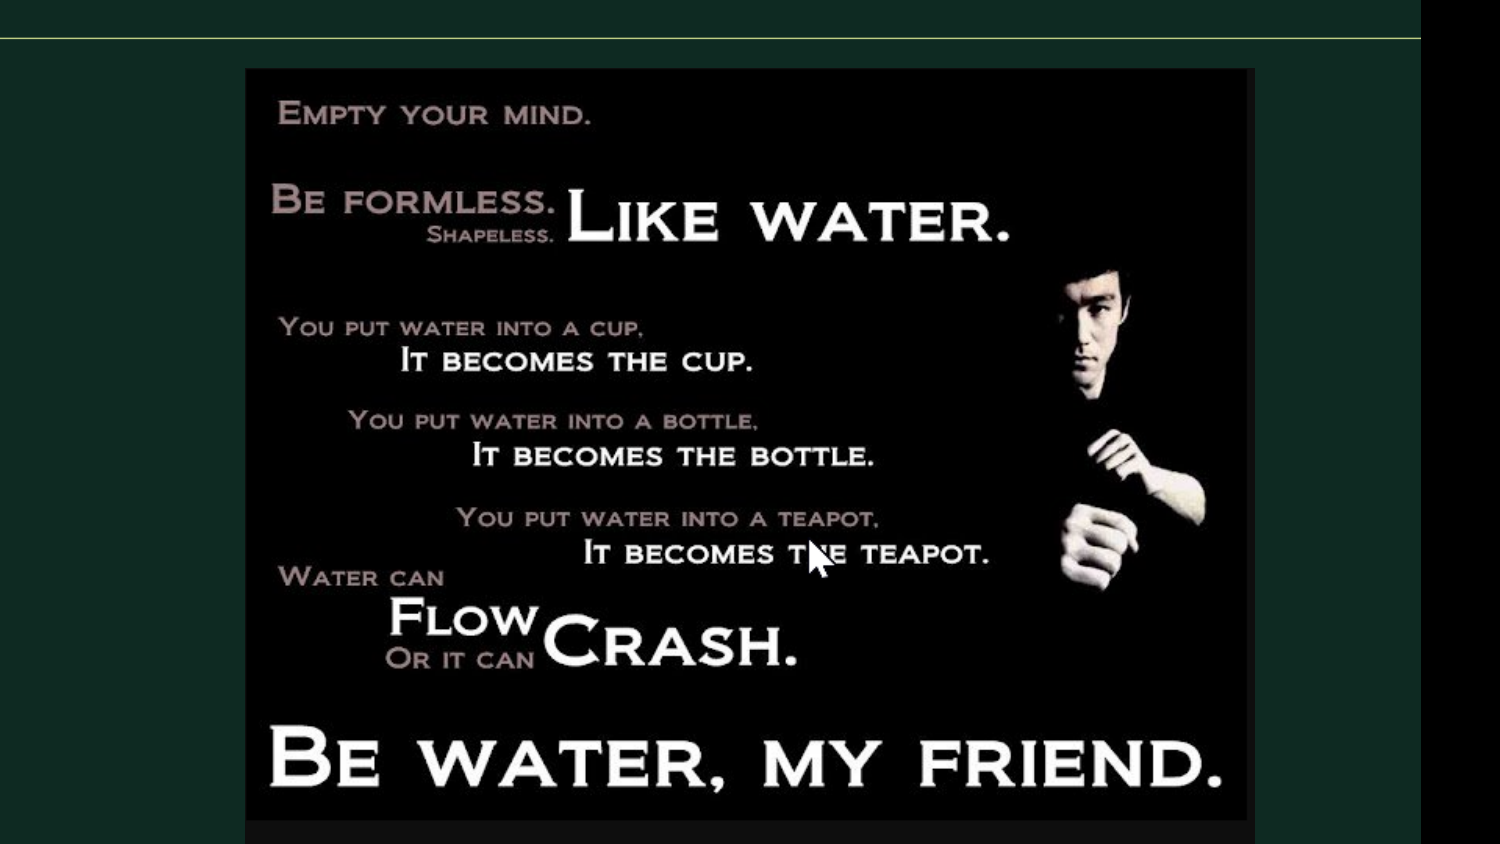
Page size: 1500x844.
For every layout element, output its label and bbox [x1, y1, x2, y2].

picture [245, 68, 1255, 844]
